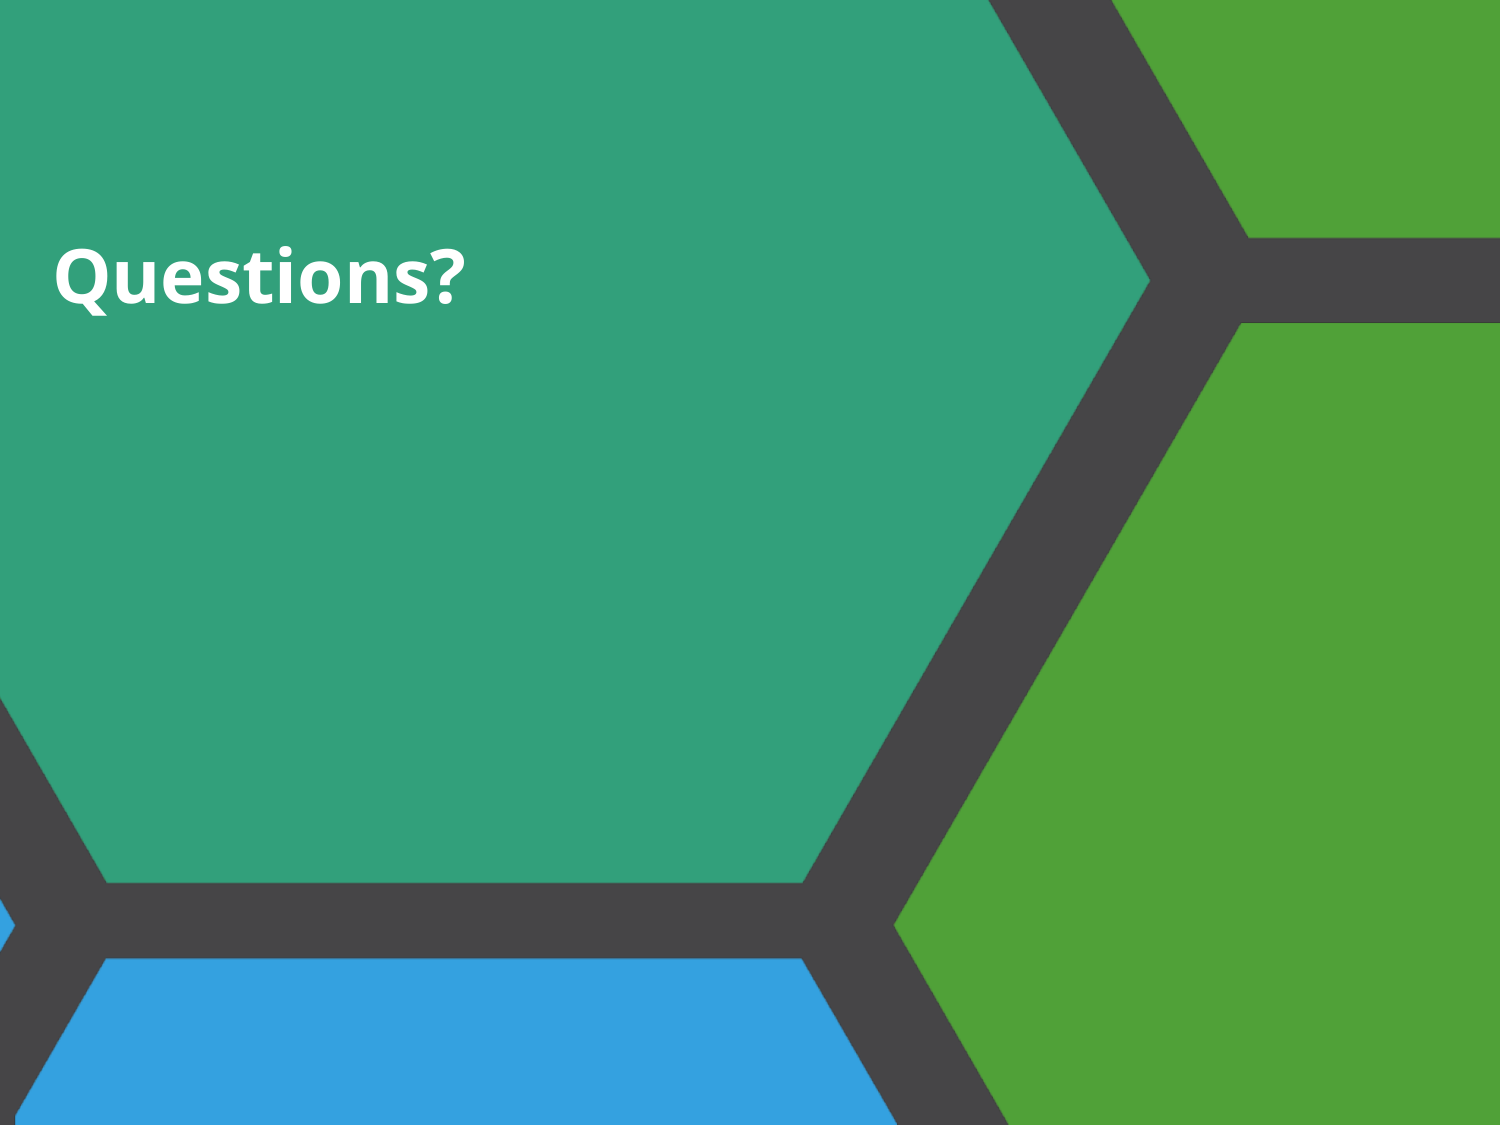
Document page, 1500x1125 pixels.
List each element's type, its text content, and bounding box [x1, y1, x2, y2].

picture [0, 0, 1500, 1125]
title Questions? [52, 147, 1099, 401]
